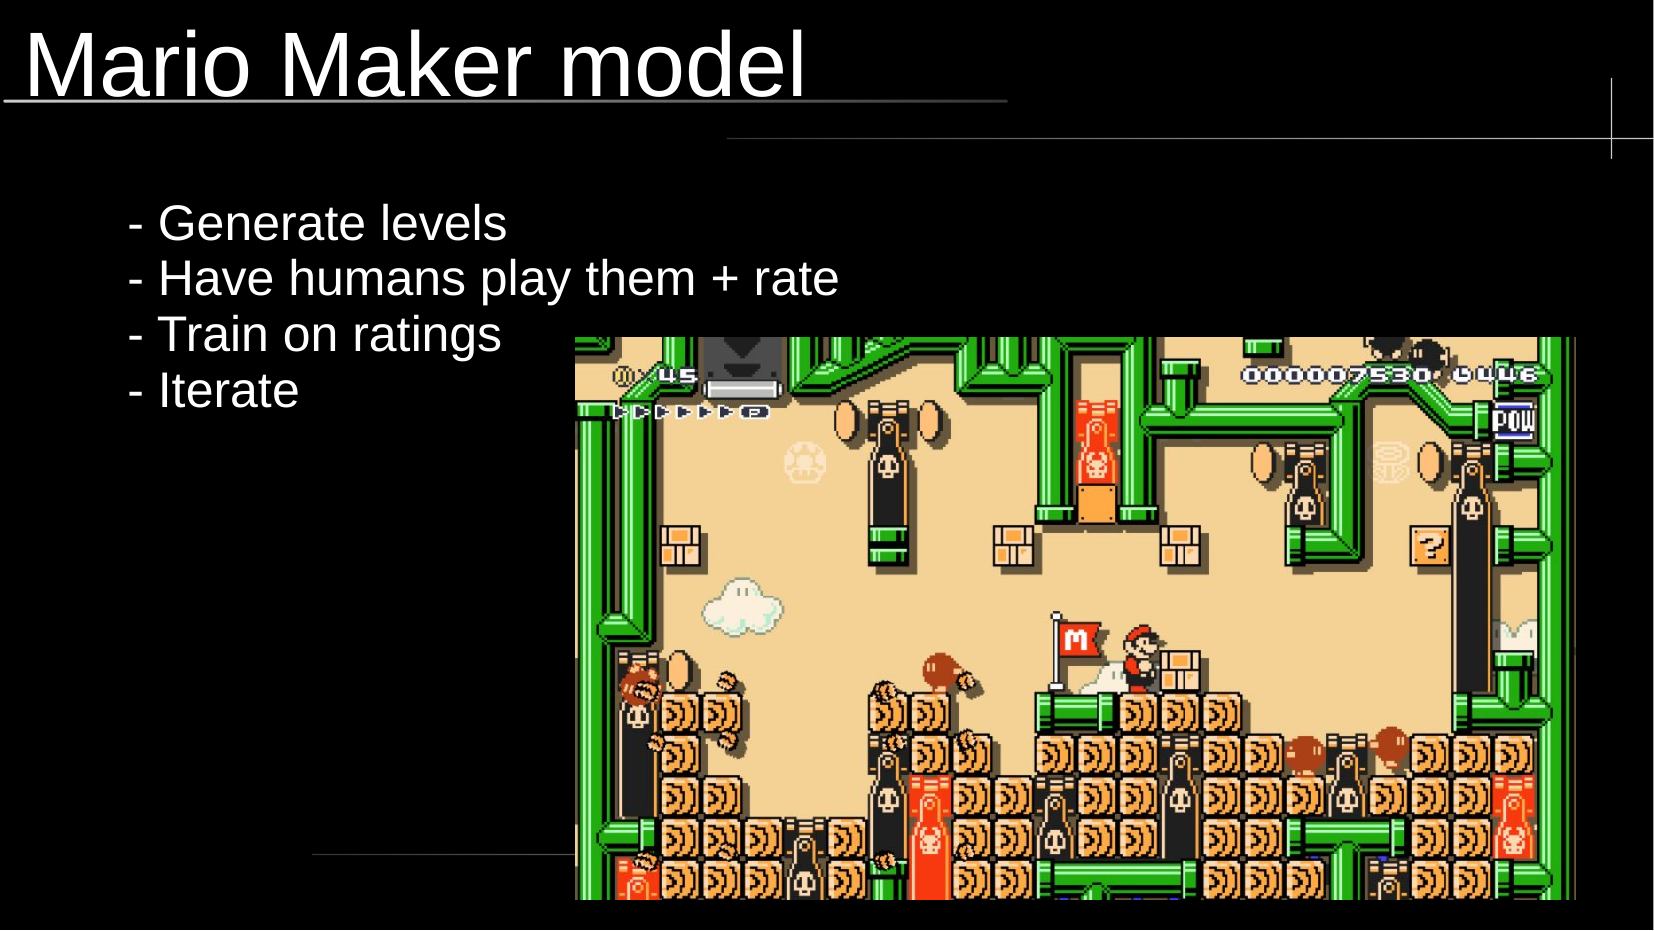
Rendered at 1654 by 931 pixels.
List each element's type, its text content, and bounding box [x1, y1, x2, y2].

text_box - Generate levels - Have humans play them + rate - Train on ratings - Iterate [112, 187, 1426, 426]
title Mario Maker model [23, 11, 1589, 119]
picture [575, 337, 1576, 900]
